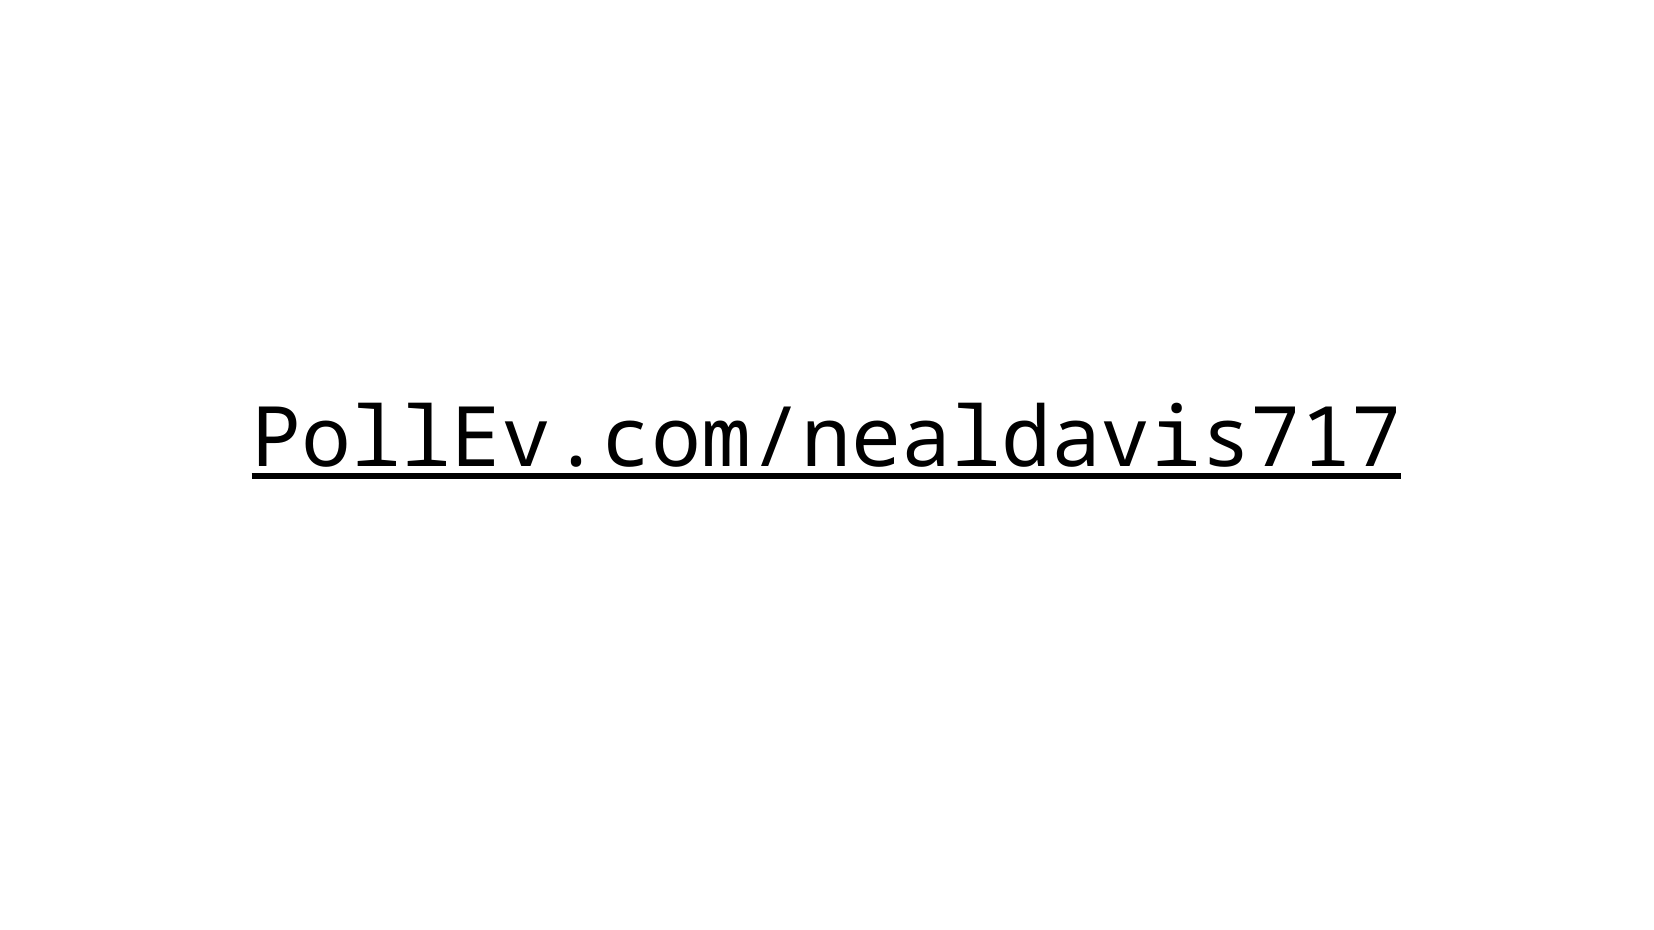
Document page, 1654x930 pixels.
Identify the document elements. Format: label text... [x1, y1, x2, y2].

text_box PollEv.com/nealdavis717 [126, 93, 1527, 773]
